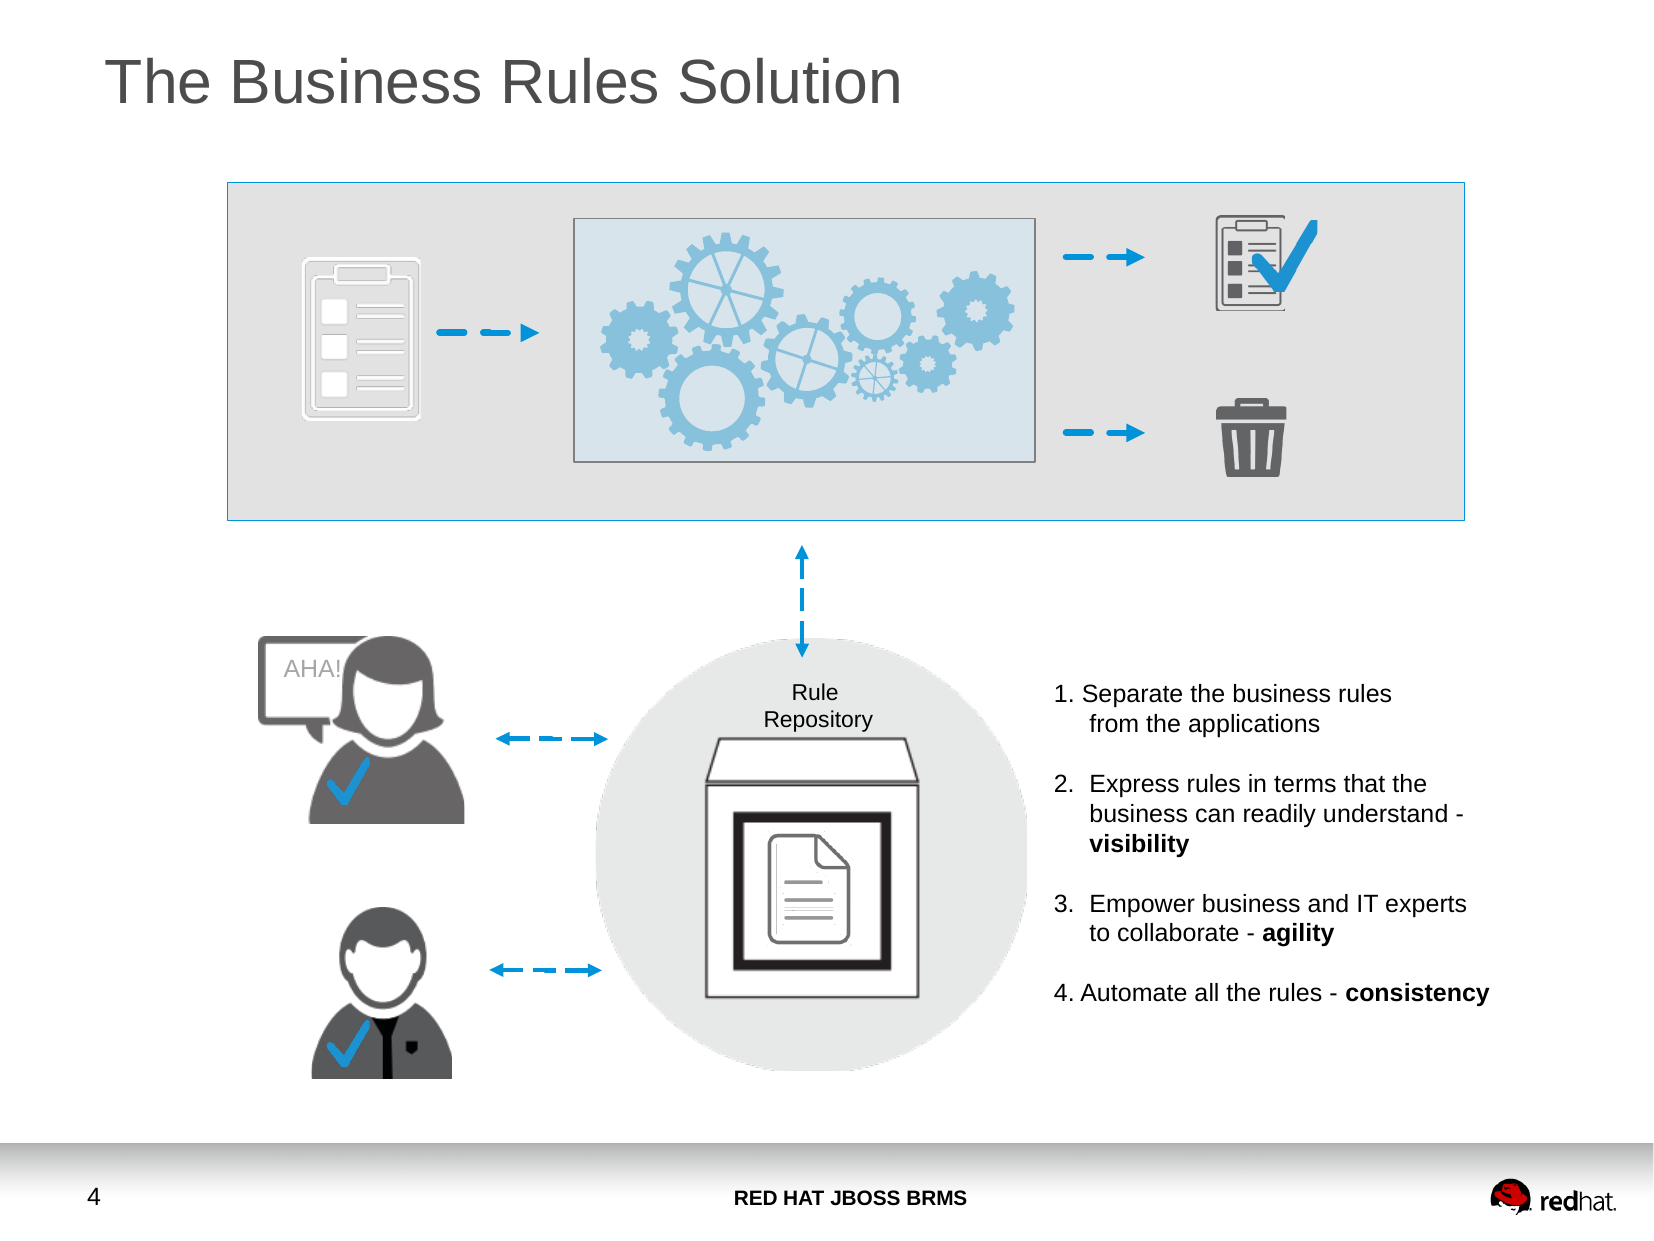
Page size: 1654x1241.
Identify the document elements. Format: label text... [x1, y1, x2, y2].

picture [311, 907, 452, 1079]
picture [1215, 215, 1318, 311]
picture [301, 257, 421, 421]
text_box 1. Separate the business rules from the applications Express rules in terms that the business can readily understand - visibility Empower business and IT experts to collaborate - agility 4. Automate all the rules - consistency [1039, 670, 1540, 1050]
text_box AHA! [259, 645, 357, 690]
picture [0, 1143, 1654, 1241]
text_box Rule Repository [714, 669, 915, 740]
text_box [226, 182, 1465, 520]
text_box The Business Rules Solution [82, 20, 1571, 133]
picture [595, 638, 1027, 1071]
picture [258, 636, 465, 824]
picture [1216, 398, 1287, 477]
